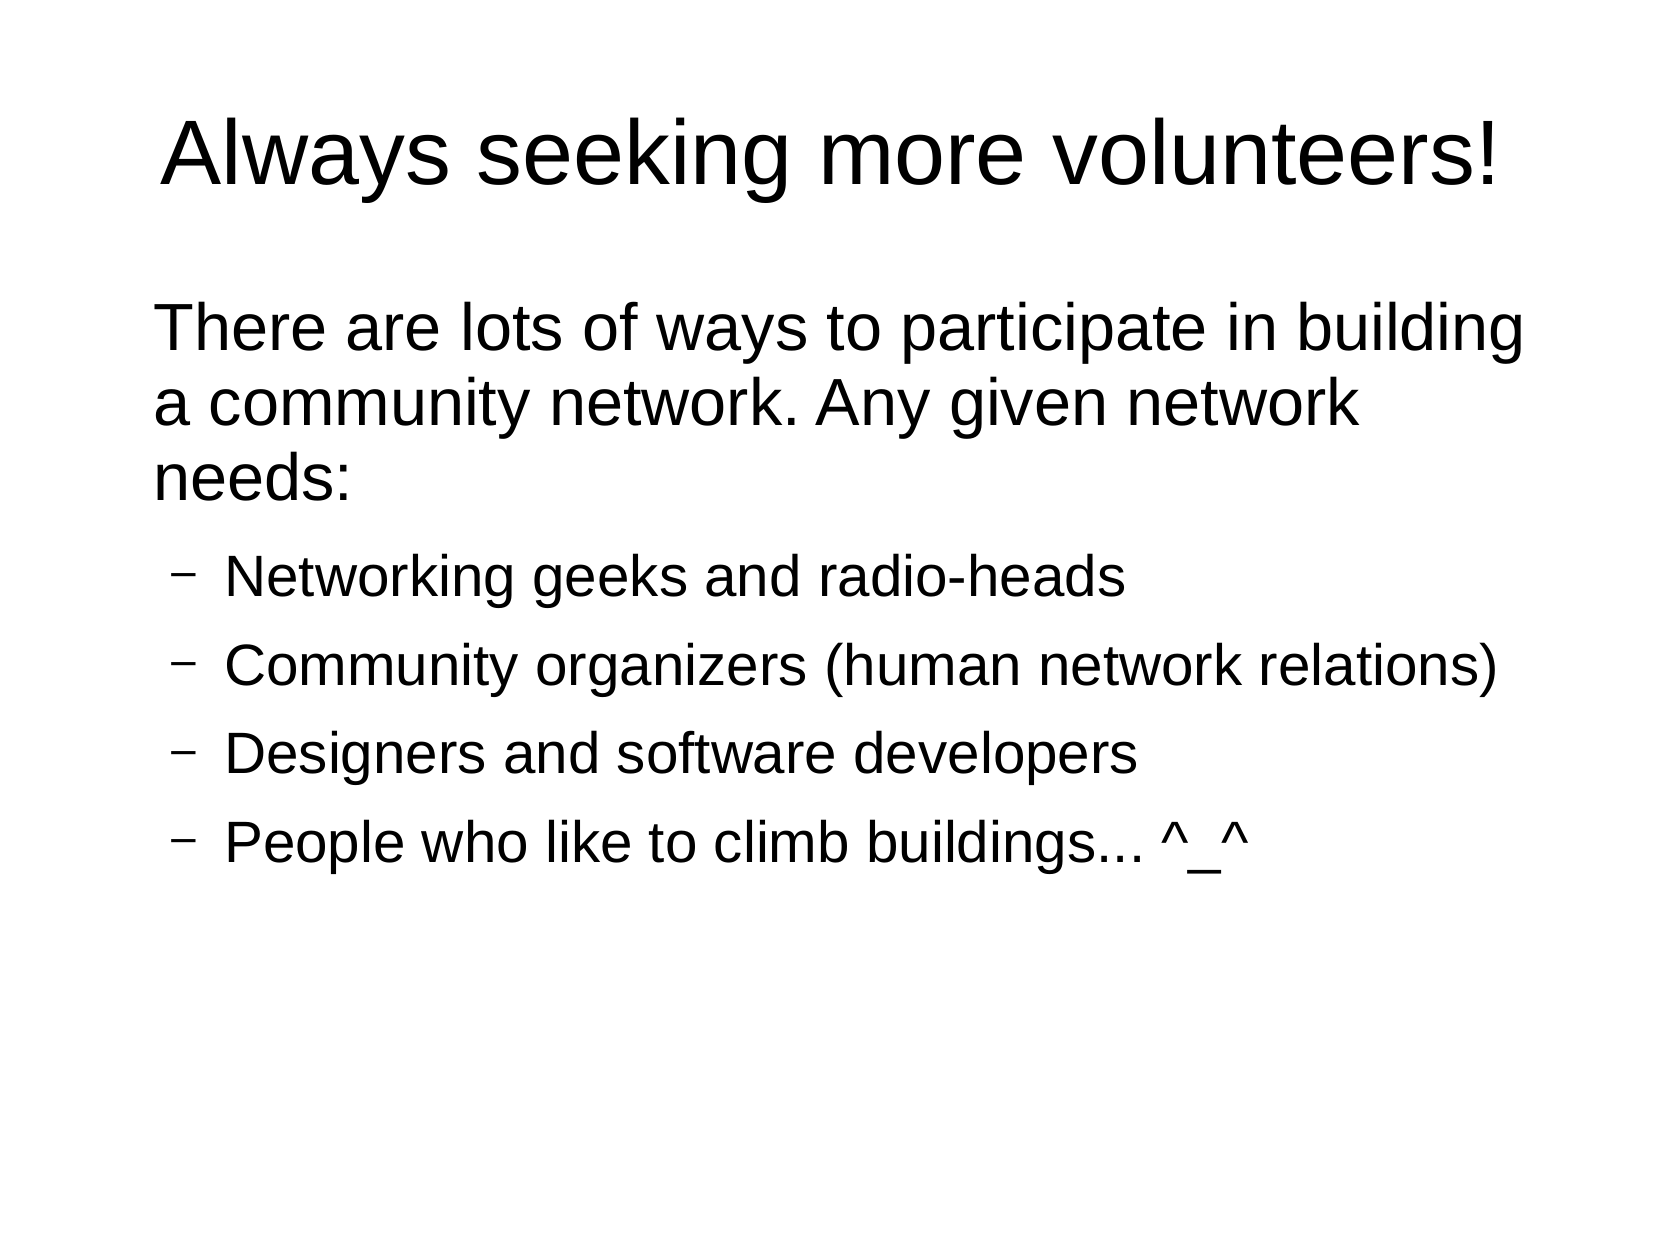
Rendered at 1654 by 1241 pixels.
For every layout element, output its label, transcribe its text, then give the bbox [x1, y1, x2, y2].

title Always seeking more volunteers! [82, 49, 1571, 257]
list There are lots of ways to participate in building a community network. Any given network needs: Networking geeks and radio-heads Community organizers (human network relations) Designers and software developers People who like to climb buildings... ^_^ [82, 290, 1571, 1010]
